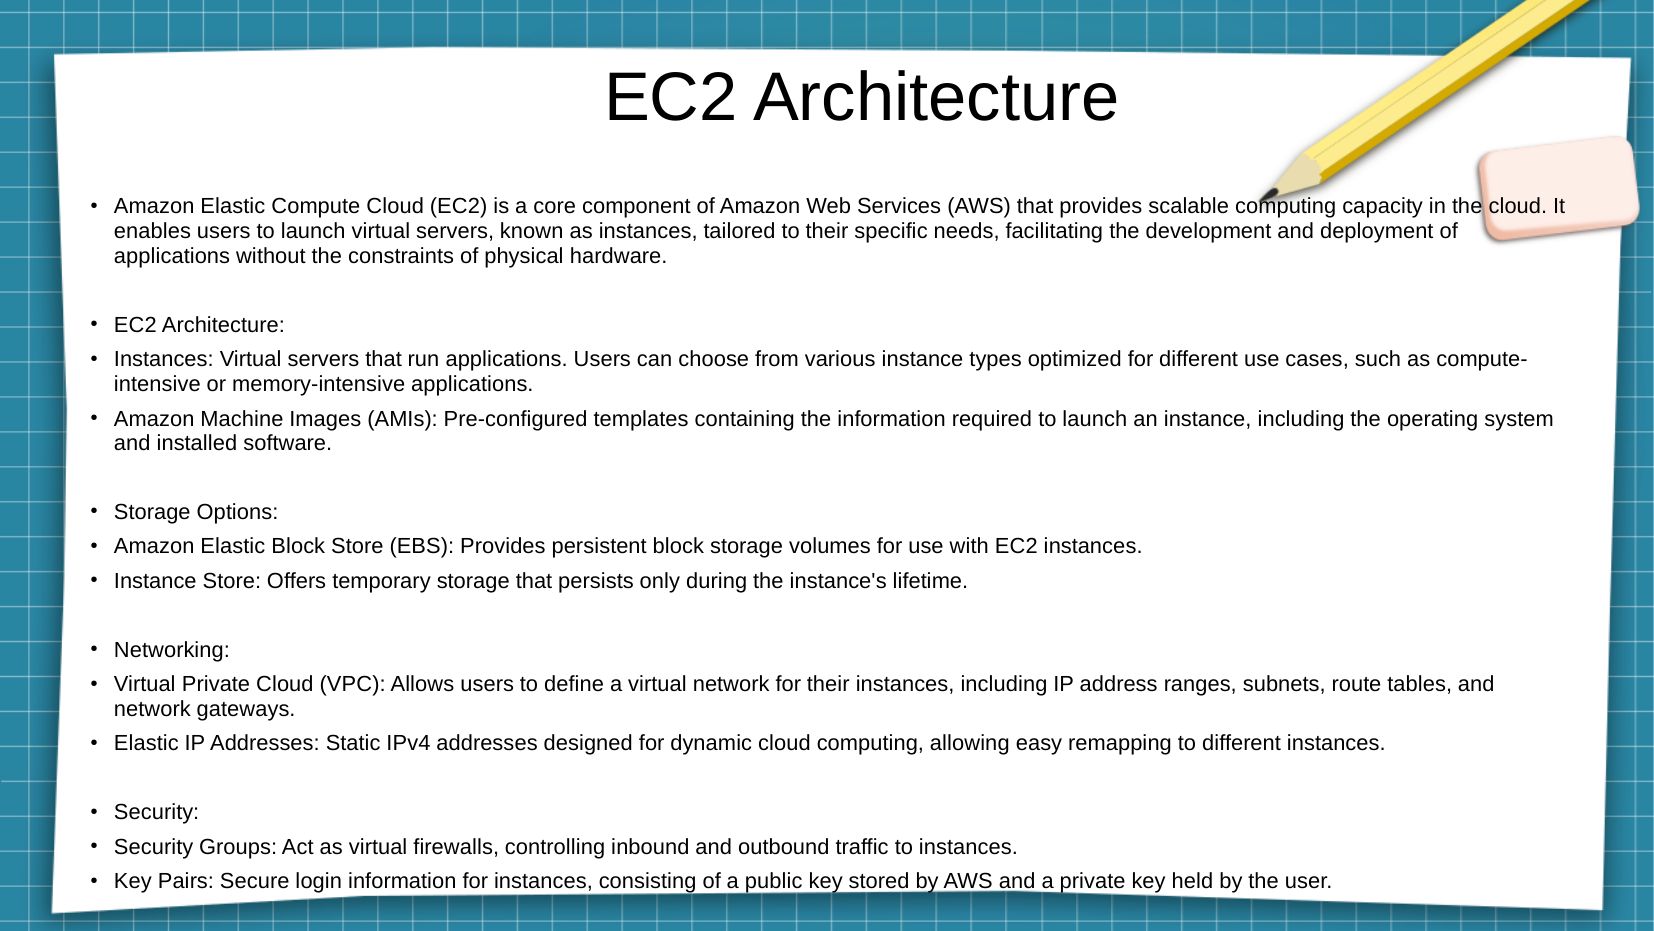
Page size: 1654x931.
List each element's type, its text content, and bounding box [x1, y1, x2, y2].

picture [0, 0, 1654, 931]
list Amazon Elastic Compute Cloud (EC2) is a core component of Amazon Web Services (AWS) that provides scalable computing capacity in the cloud. It enables users to launch virtual servers, known as instances, tailored to their specific needs, facilitating the development and deployment of applications without the constraints of physical hardware. EC2 Architecture: Instances: Virtual servers that run applications. Users can choose from various instance types optimized for different use cases, such as compute-intensive or memory-intensive applications. Amazon Machine Images (AMIs): Pre-configured templates containing the information required to launch an instance, including the operating system and installed software. Storage Options: Amazon Elastic Block Store (EBS): Provides persistent block storage volumes for use with EC2 instances. Instance Store: Offers temporary storage that persists only during the instance's lifetime. Networking: Virtual Private Cloud (VPC): Allows users to define a virtual network for their instances, including IP address ranges, subnets, route tables, and network gateways. Elastic IP Addresses: Static IPv4 addresses designed for dynamic cloud computing, allowing easy remapping to different instances. Security: Security Groups: Act as virtual firewalls, controlling inbound and outbound traffic to instances. Key Pairs: Secure login information for instances, consisting of a public key stored by AWS and a private key held by the user. [82, 193, 1571, 901]
title EC2 Architecture [82, 19, 1571, 175]
